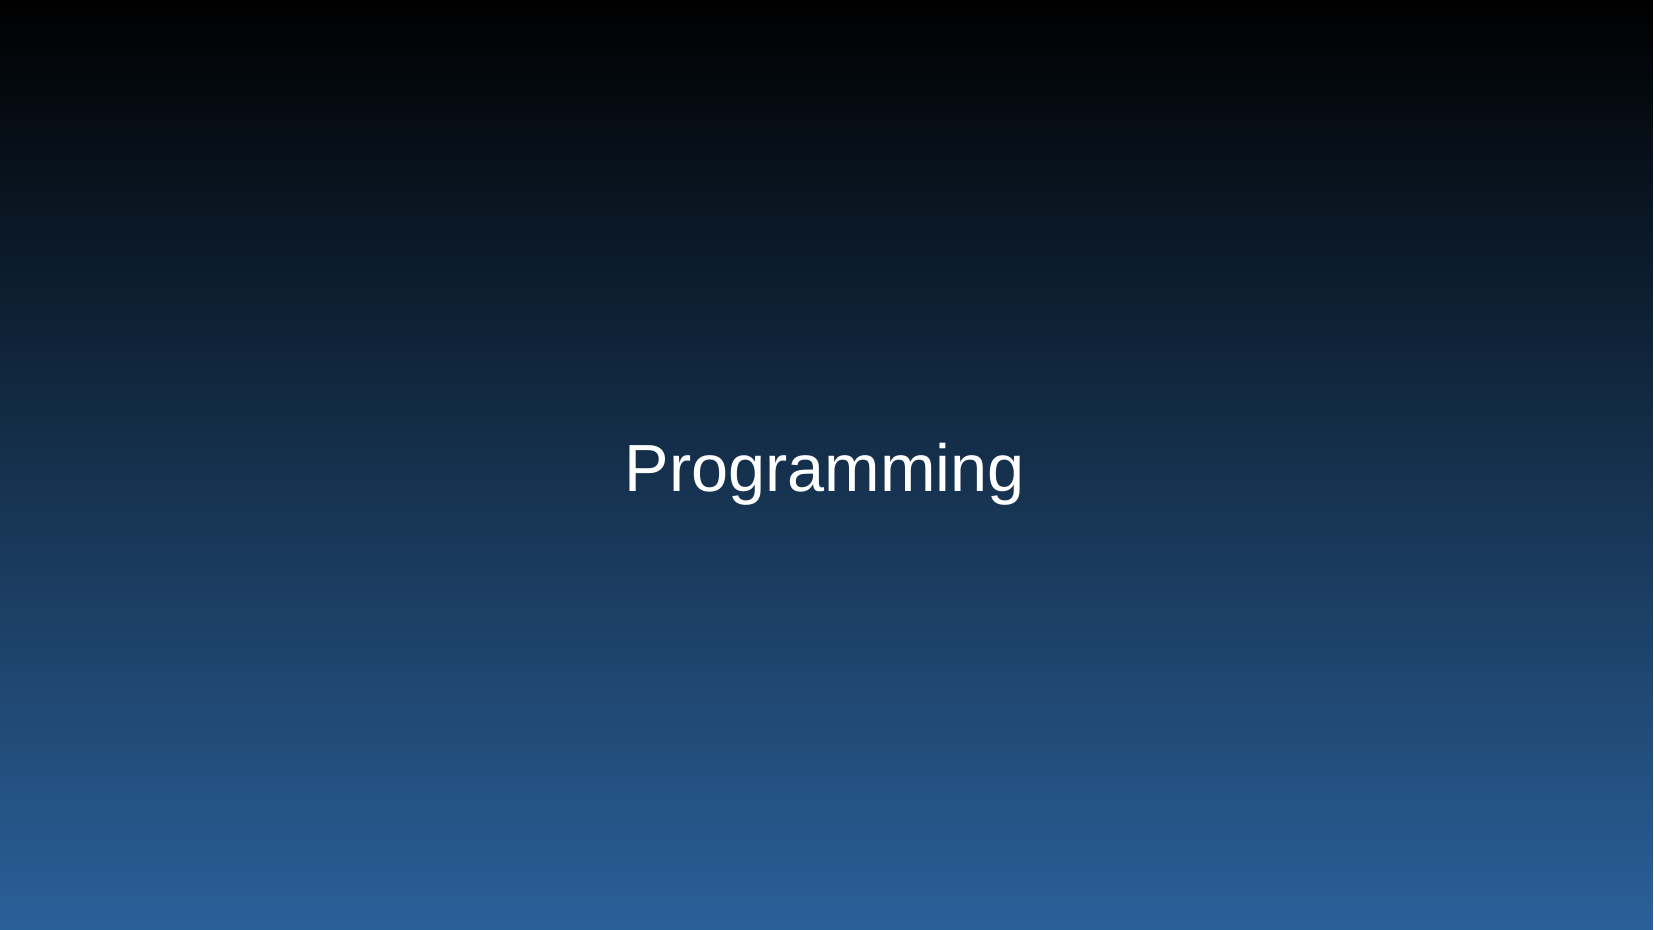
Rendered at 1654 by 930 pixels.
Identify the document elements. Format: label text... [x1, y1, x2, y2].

subtitle Programming [37, 112, 1612, 825]
